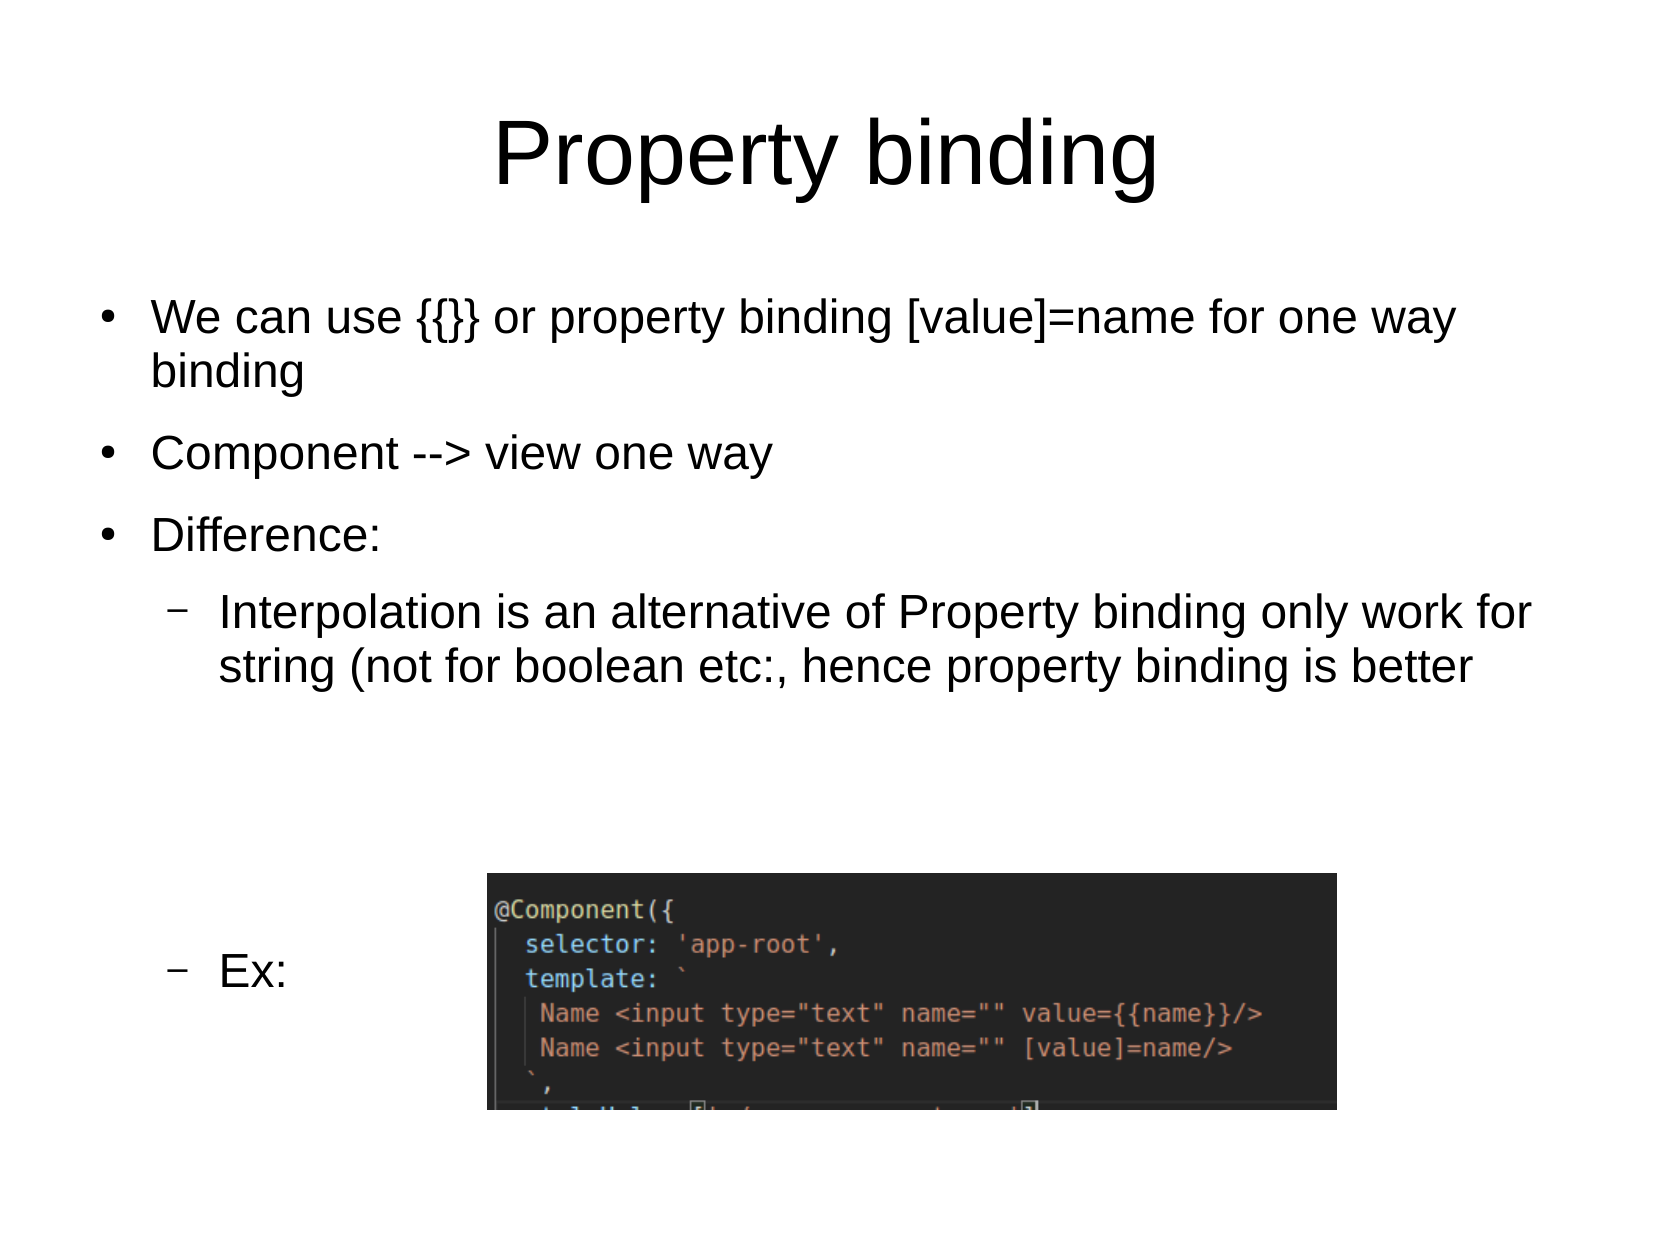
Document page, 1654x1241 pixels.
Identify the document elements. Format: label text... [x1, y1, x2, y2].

title Property binding [82, 49, 1571, 257]
list We can use {{}} or property binding [value]=name for one way binding Component --> view one way Difference: Interpolation is an alternative of Property binding only work for string (not for boolean etc:, hence property binding is better Ex: [82, 290, 1571, 1010]
picture [487, 873, 1337, 1110]
